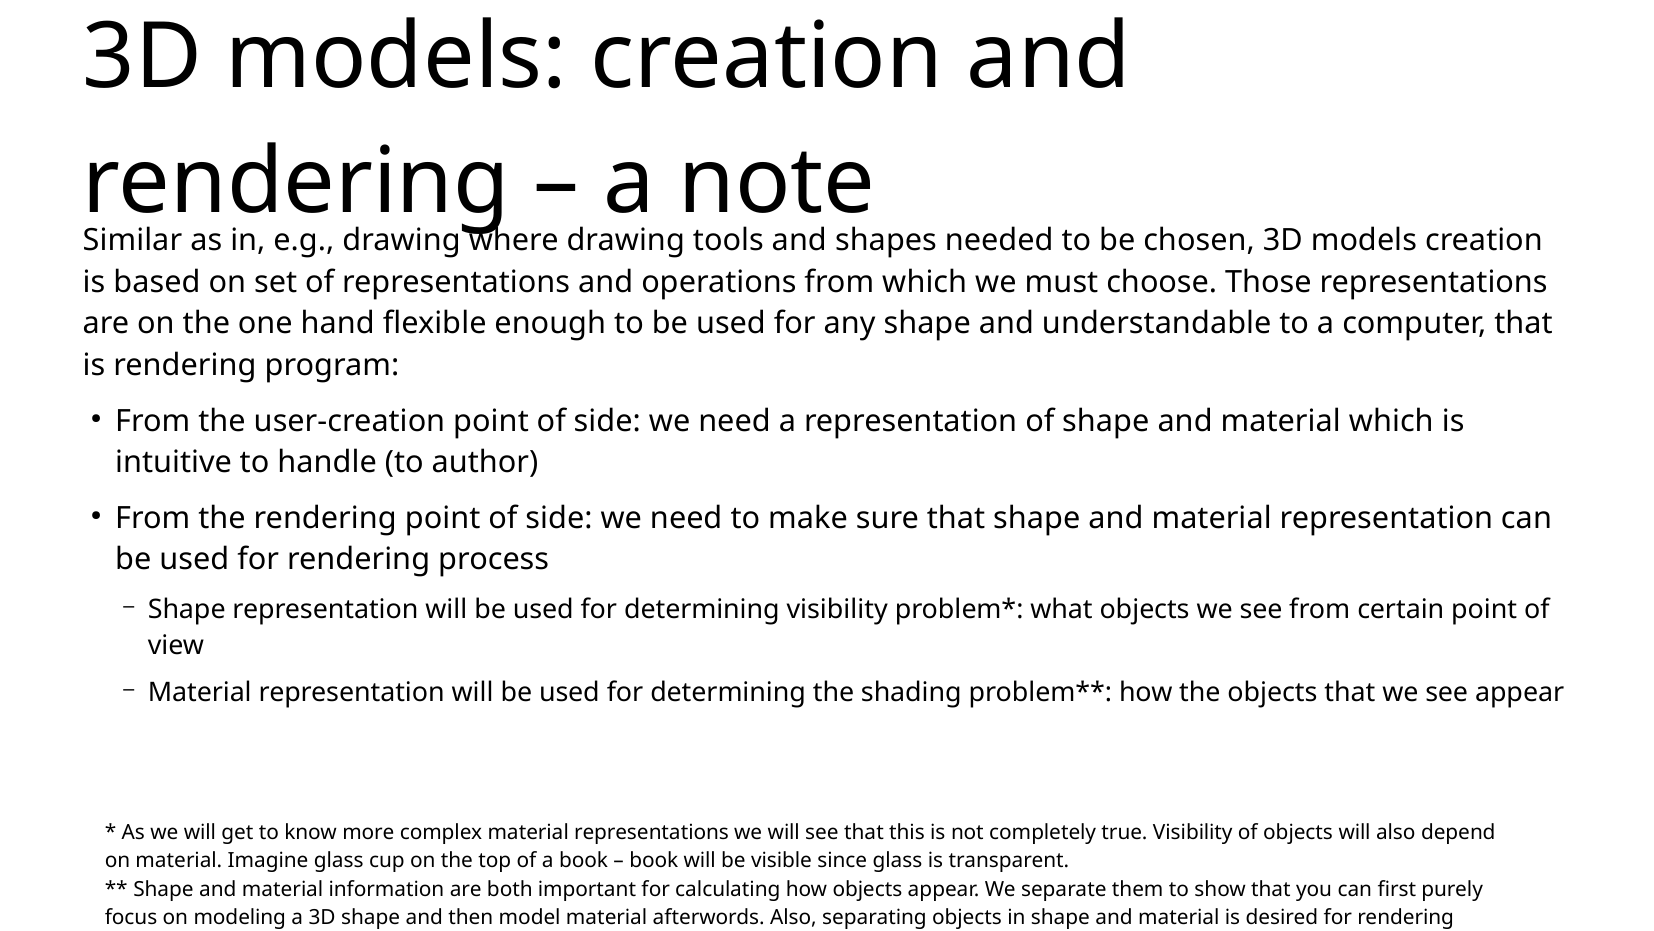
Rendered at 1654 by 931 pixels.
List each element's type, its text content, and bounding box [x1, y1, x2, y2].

text_box * As we will get to know more complex material representations we will see that this is not completely true. Visibility of objects will also depend on material. Imagine glass cup on the top of a book – book will be visible since glass is transparent. ** Shape and material information are both important for calculating how objects appear. We separate them to show that you can first purely focus on modeling a 3D shape and then model material afterwords. Also, separating objects in shape and material is desired for rendering architectures so that are decoupled. [90, 810, 1531, 928]
title 3D models: creation and rendering – a note [82, 37, 1571, 193]
list Similar as in, e.g., drawing where drawing tools and shapes needed to be chosen, 3D models creation is based on set of representations and operations from which we must choose. Those representations are on the one hand flexible enough to be used for any shape and understandable to a computer, that is rendering program: From the user-creation point of side: we need a representation of shape and material which is intuitive to handle (to author) From the rendering point of side: we need to make sure that shape and material representation can be used for rendering process Shape representation will be used for determining visibility problem*: what objects we see from certain point of view Material representation will be used for determining the shading problem**: how the objects that we see appear [82, 217, 1571, 758]
